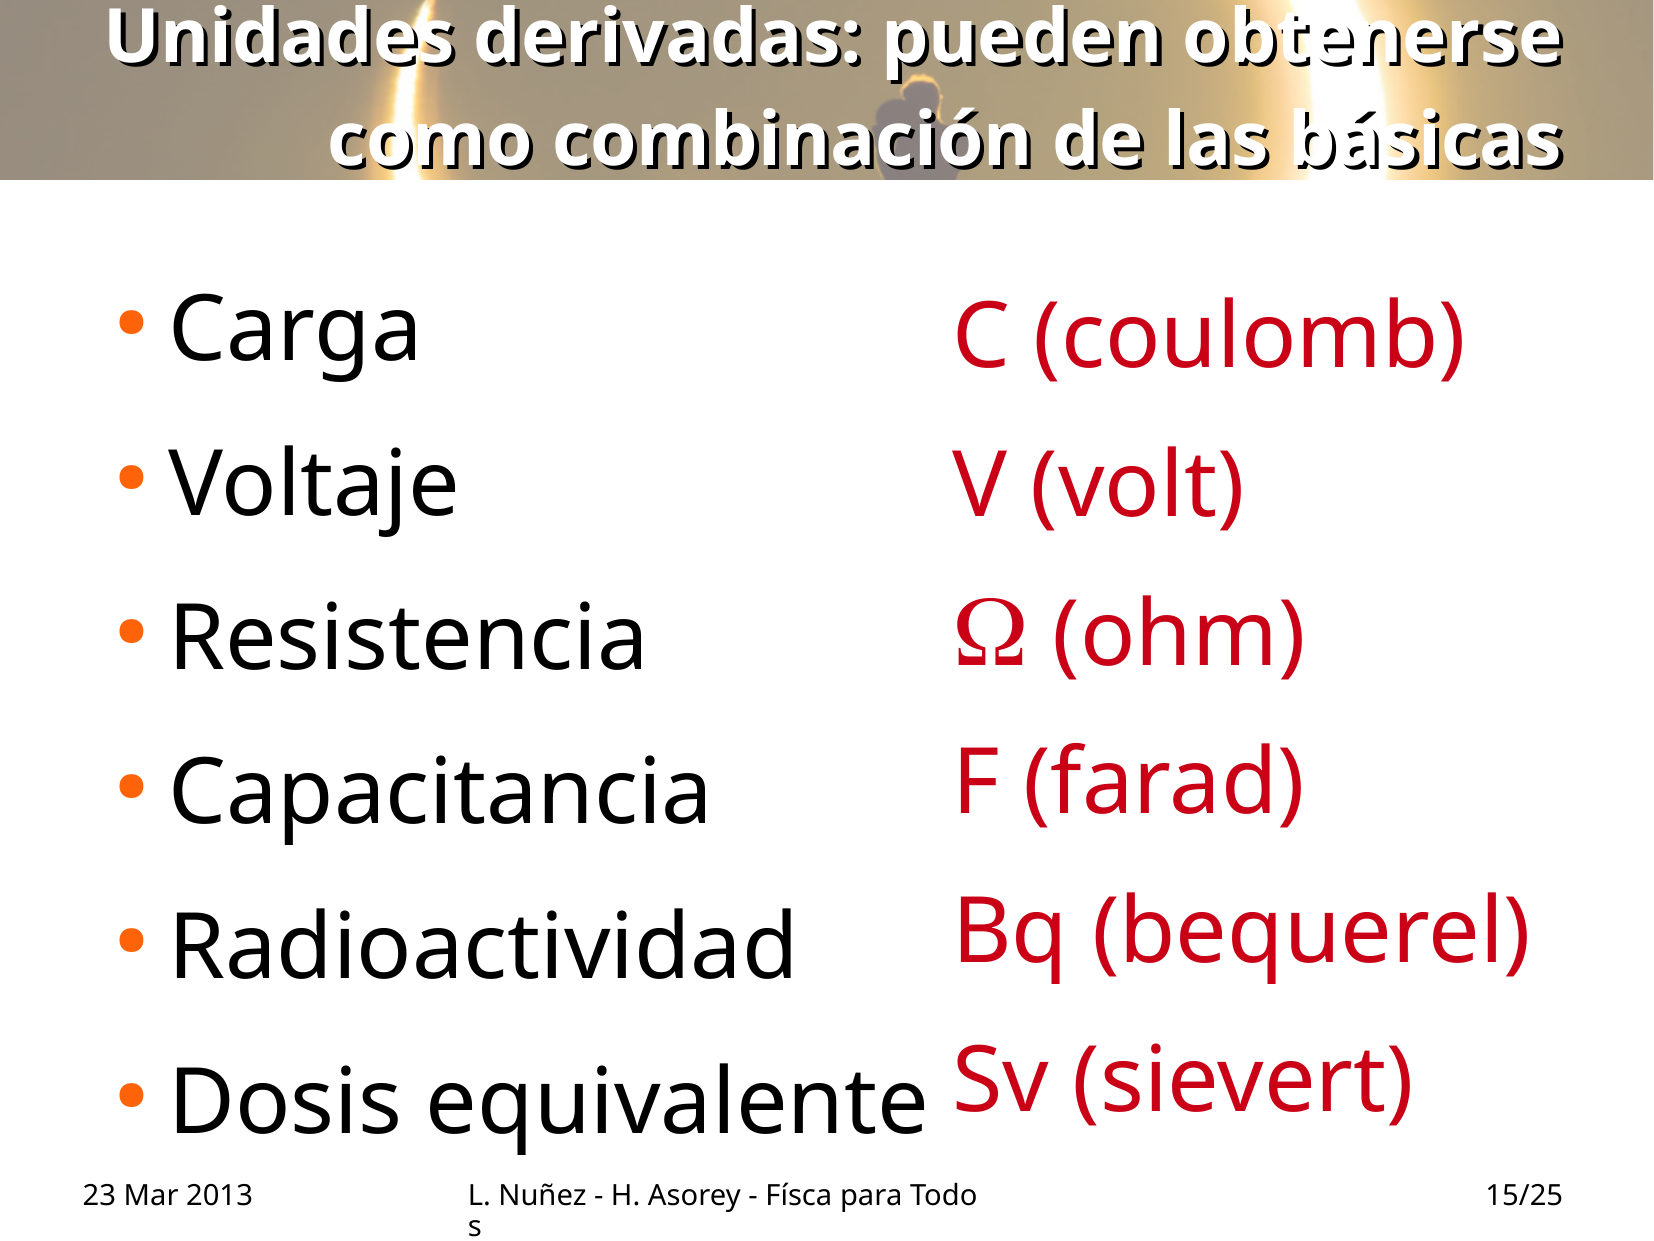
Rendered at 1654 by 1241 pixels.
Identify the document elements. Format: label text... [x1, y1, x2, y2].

text_box Carga Voltaje Resistencia Capacitancia Radioactividad Dosis equivalente [82, 255, 1571, 1201]
text_box C (coulomb) V (volt)  (ohm) F (farad) Bq (bequerel) Sv (sievert) [937, 262, 1613, 1141]
title Unidades derivadas: pueden obtenerse como combinación de las básicas [75, 0, 1564, 173]
picture [0, 0, 1654, 180]
